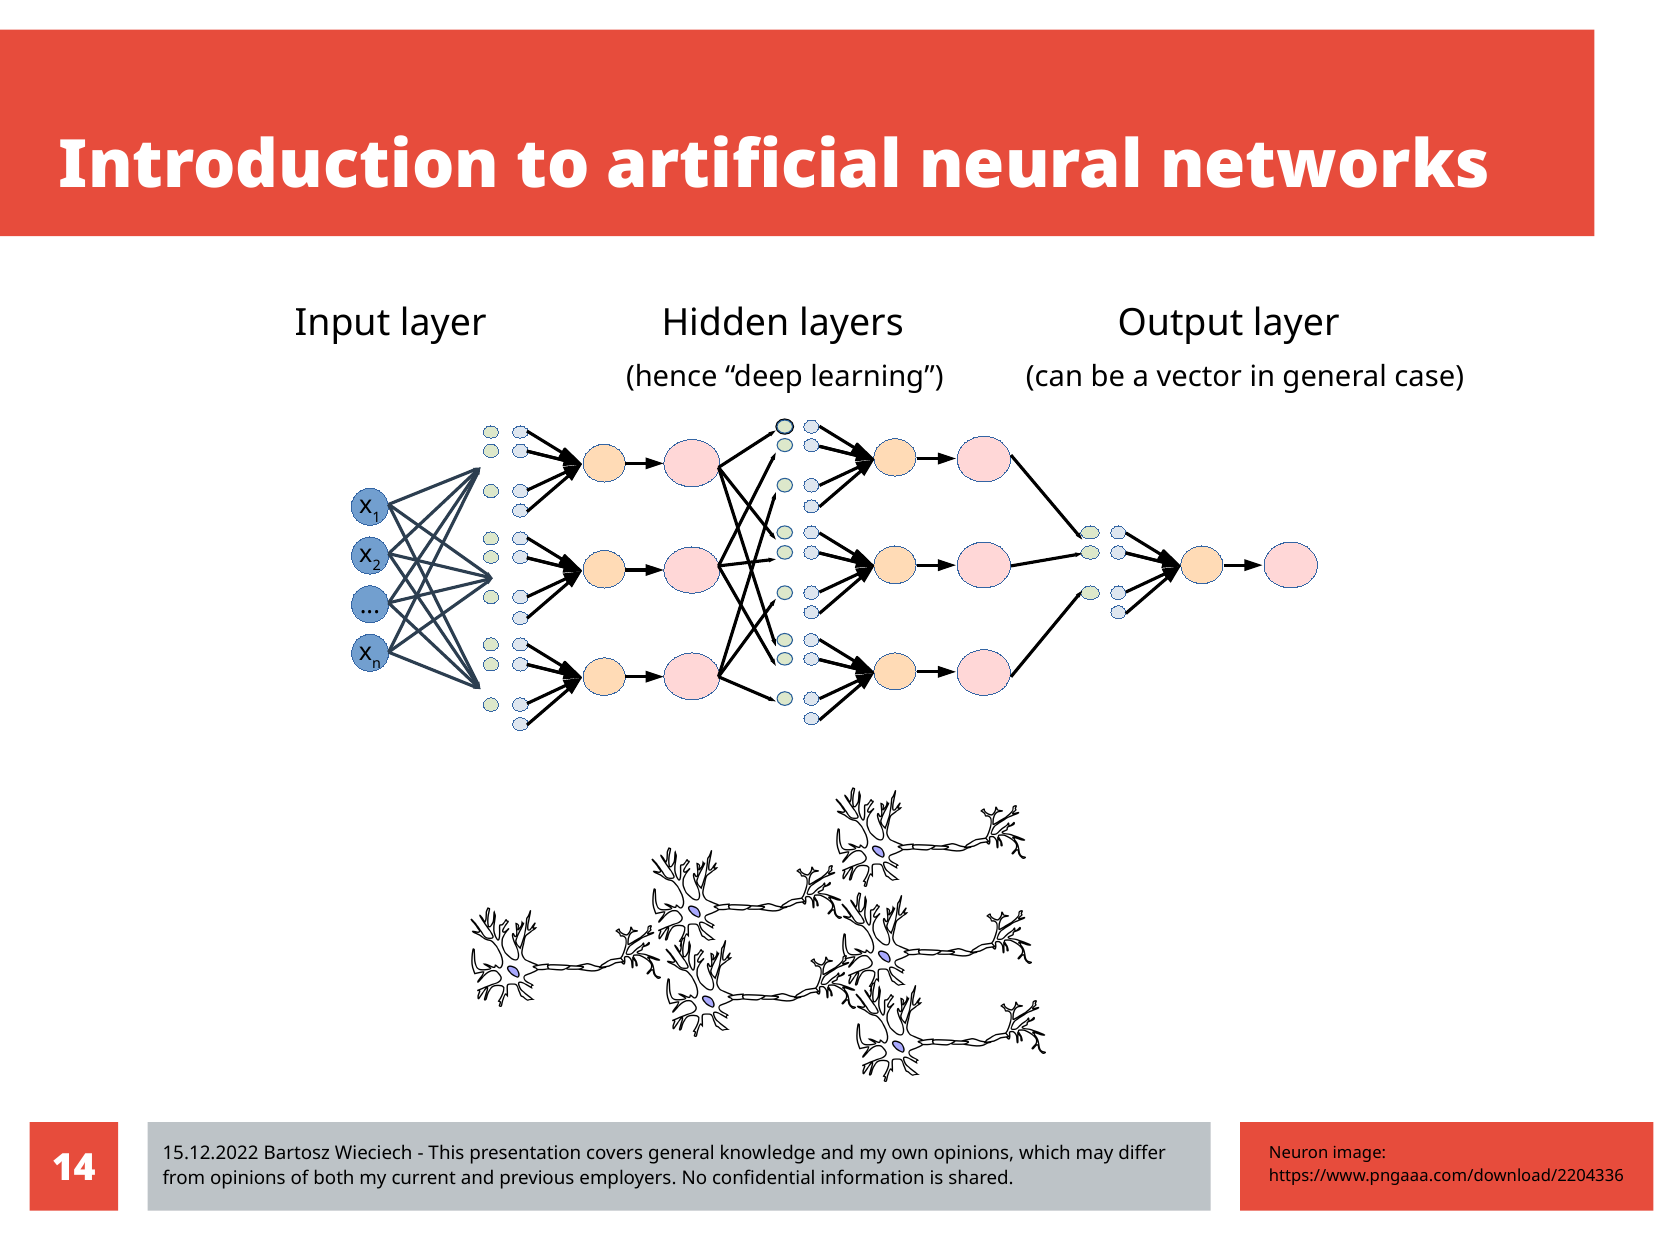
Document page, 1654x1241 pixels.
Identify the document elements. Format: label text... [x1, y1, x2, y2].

text_box Neuron image: https://www.pngaaa.com/download/2204336 [1254, 1133, 1645, 1195]
text_box [1180, 545, 1223, 584]
text_box [512, 637, 528, 651]
text_box [512, 444, 528, 458]
text_box [512, 484, 528, 498]
text_box [1264, 542, 1318, 588]
text_box [777, 438, 793, 452]
text_box [777, 691, 793, 706]
text_box [483, 484, 499, 498]
text_box [483, 531, 499, 545]
text_box [803, 712, 819, 725]
chart [899, 438, 909, 442]
chart [585, 550, 599, 559]
chart [897, 652, 909, 656]
text_box [803, 585, 819, 600]
text_box [873, 652, 917, 690]
text_box [1110, 605, 1126, 619]
text_box [483, 444, 499, 458]
text_box [803, 438, 819, 452]
text_box [663, 652, 720, 700]
text_box [1080, 525, 1100, 539]
text_box [957, 649, 1011, 696]
text_box [512, 657, 528, 672]
text_box [583, 657, 626, 696]
text_box Input layer Hidden layers Output layer (hence “deep learning”) (can be a vector in general case) [270, 288, 1591, 406]
text_box x1 [351, 488, 389, 526]
text_box [776, 633, 793, 647]
text_box [1080, 545, 1100, 560]
text_box [512, 425, 528, 439]
text_box [777, 652, 793, 666]
text_box [512, 697, 529, 712]
text_box [803, 420, 819, 434]
text_box [483, 425, 499, 439]
chart [585, 444, 598, 453]
text_box [512, 590, 528, 604]
text_box [803, 499, 819, 513]
text_box [873, 545, 917, 584]
text_box [583, 444, 626, 483]
picture [470, 787, 1046, 1082]
text_box [957, 542, 1011, 588]
chart [876, 652, 893, 661]
text_box [512, 611, 528, 625]
text_box [803, 545, 819, 560]
text_box [1110, 545, 1126, 560]
text_box [512, 717, 528, 731]
text_box [873, 438, 917, 477]
text_box [776, 420, 793, 434]
chart [876, 438, 891, 447]
text_box [1110, 585, 1126, 600]
chart [1183, 546, 1195, 554]
title Introduction to artificial neural networks [59, 59, 1595, 207]
text_box [1081, 585, 1100, 600]
text_box [803, 525, 819, 539]
chart [876, 546, 888, 554]
text_box x2 [351, 536, 389, 575]
text_box [803, 478, 819, 493]
text_box [483, 590, 499, 604]
text_box [583, 550, 626, 589]
text_box [663, 439, 720, 487]
text_box [777, 585, 793, 600]
text_box [957, 436, 1011, 482]
text_box [663, 546, 720, 594]
text_box [512, 531, 528, 545]
text_box [483, 637, 499, 651]
text_box [1110, 525, 1126, 539]
text_box [483, 550, 499, 564]
text_box [776, 525, 793, 539]
text_box [512, 550, 528, 564]
text_box [512, 503, 528, 518]
text_box [803, 633, 819, 647]
text_box [803, 691, 819, 706]
text_box xn [351, 634, 389, 672]
text_box [803, 652, 819, 666]
chart [585, 657, 602, 667]
text_box [483, 697, 499, 712]
text_box [777, 545, 793, 560]
text_box [777, 478, 793, 493]
text_box [483, 657, 499, 671]
text_box ... [351, 585, 389, 623]
text_box [803, 605, 819, 619]
